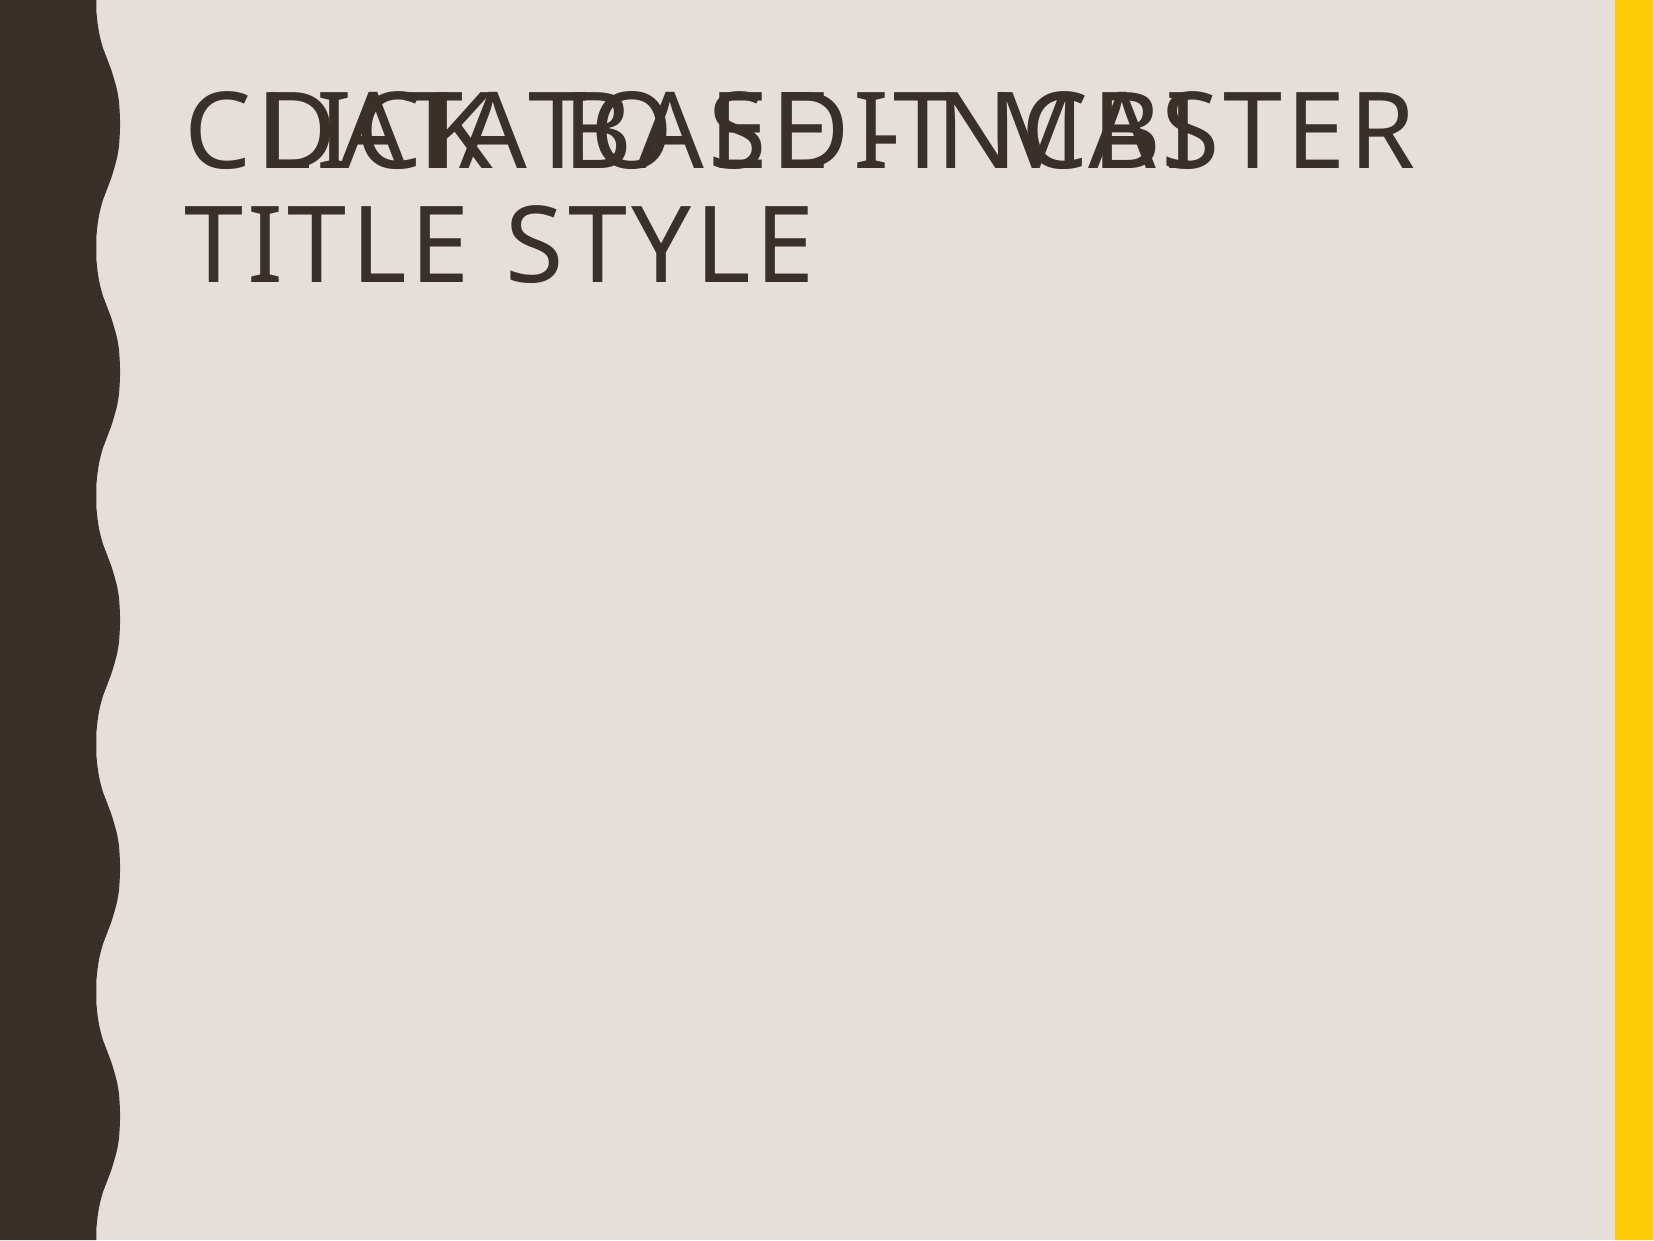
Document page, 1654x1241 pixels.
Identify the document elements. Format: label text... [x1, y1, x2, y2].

title data base - ncbi [169, 69, 1551, 339]
